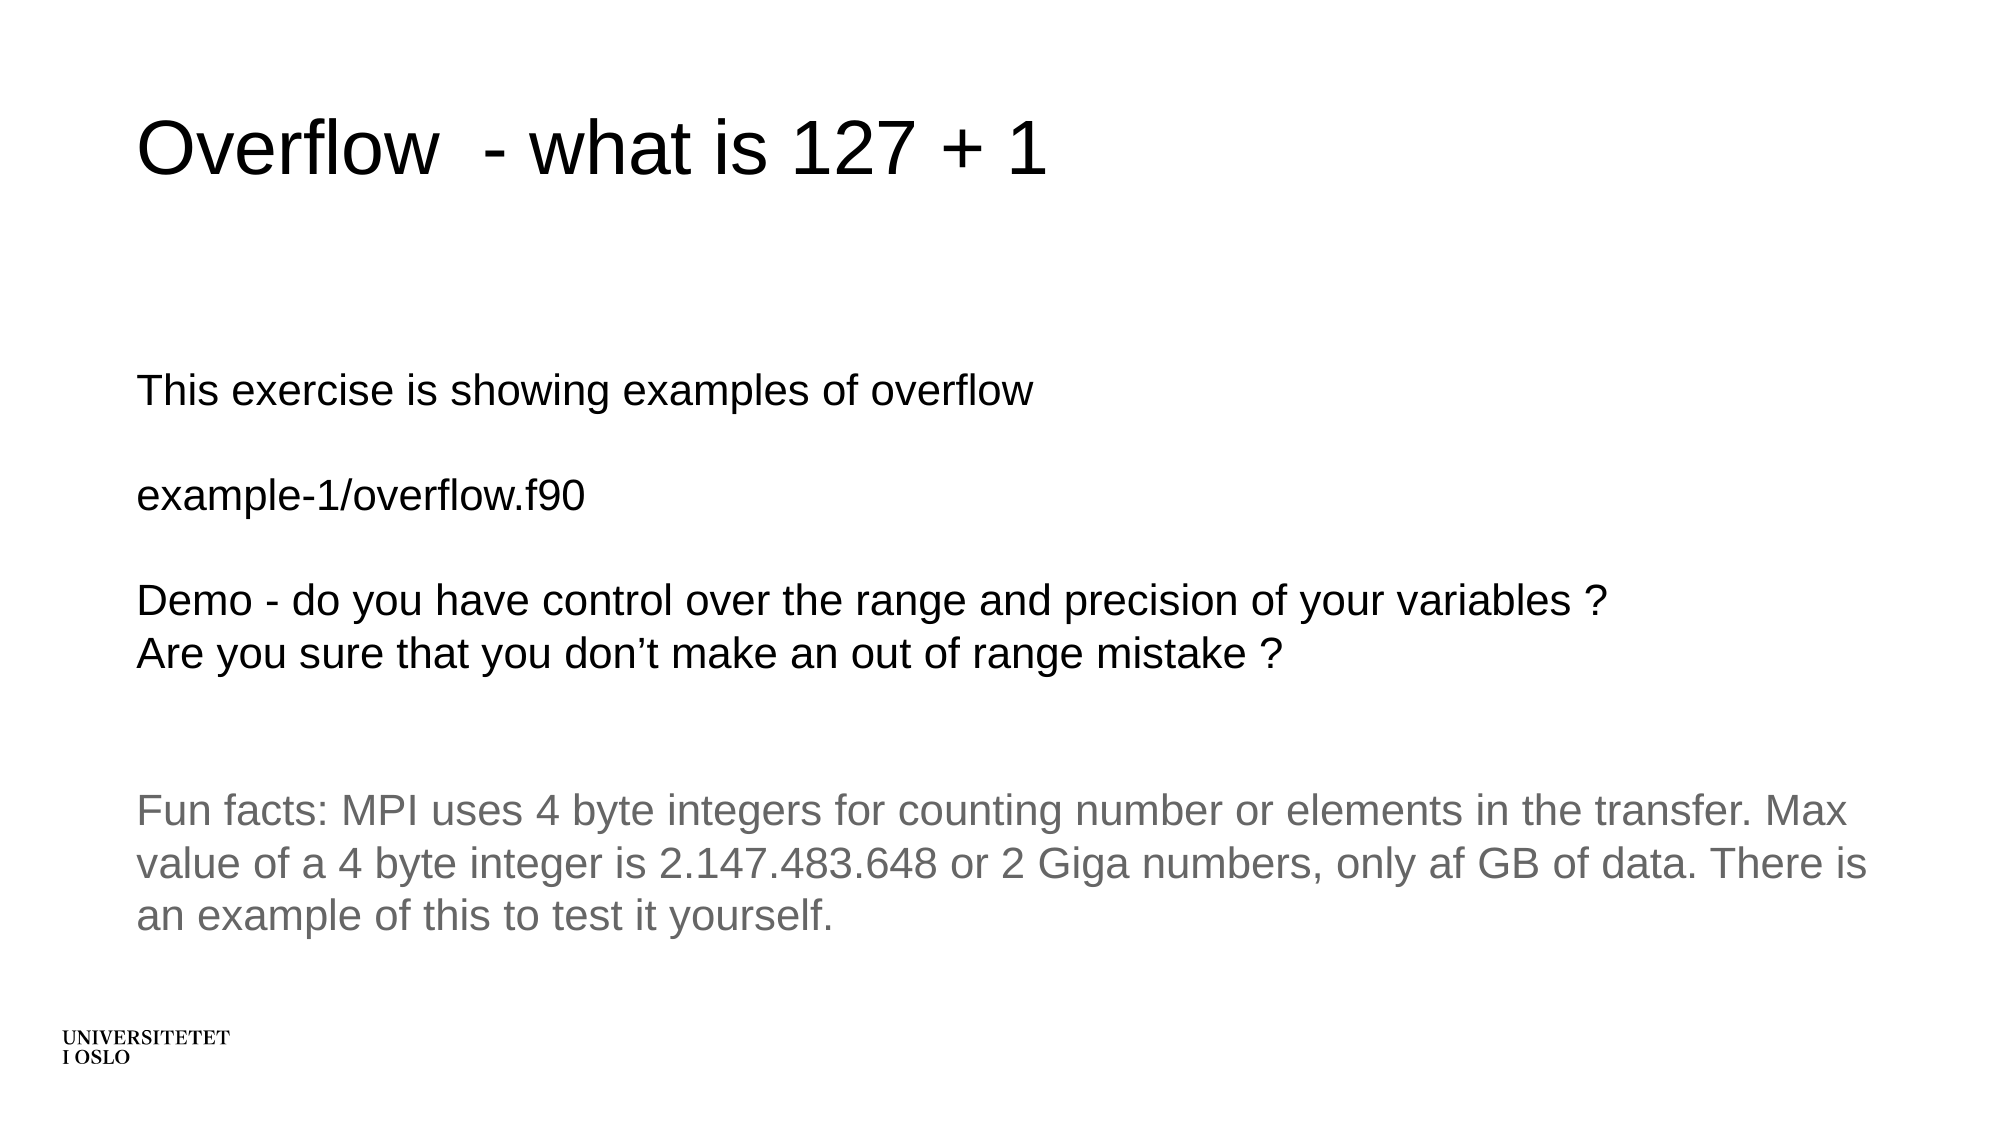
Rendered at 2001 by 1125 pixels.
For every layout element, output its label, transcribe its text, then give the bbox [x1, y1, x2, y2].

title Overflow - what is 127 + 1 [136, 97, 1862, 257]
picture [62, 1030, 230, 1064]
list This exercise is showing examples of overflow example-1/overflow.f90 Demo - do you have control over the range and precision of your variables ? Are you sure that you don’t make an out of range mistake ? Fun facts: MPI uses 4 byte integers for counting number or elements in the transfer. Max value of a 4 byte integer is 2.147.483.648 or 2 Giga numbers, only af GB of data. There is an example of this to test it yourself. [136, 362, 1962, 983]
